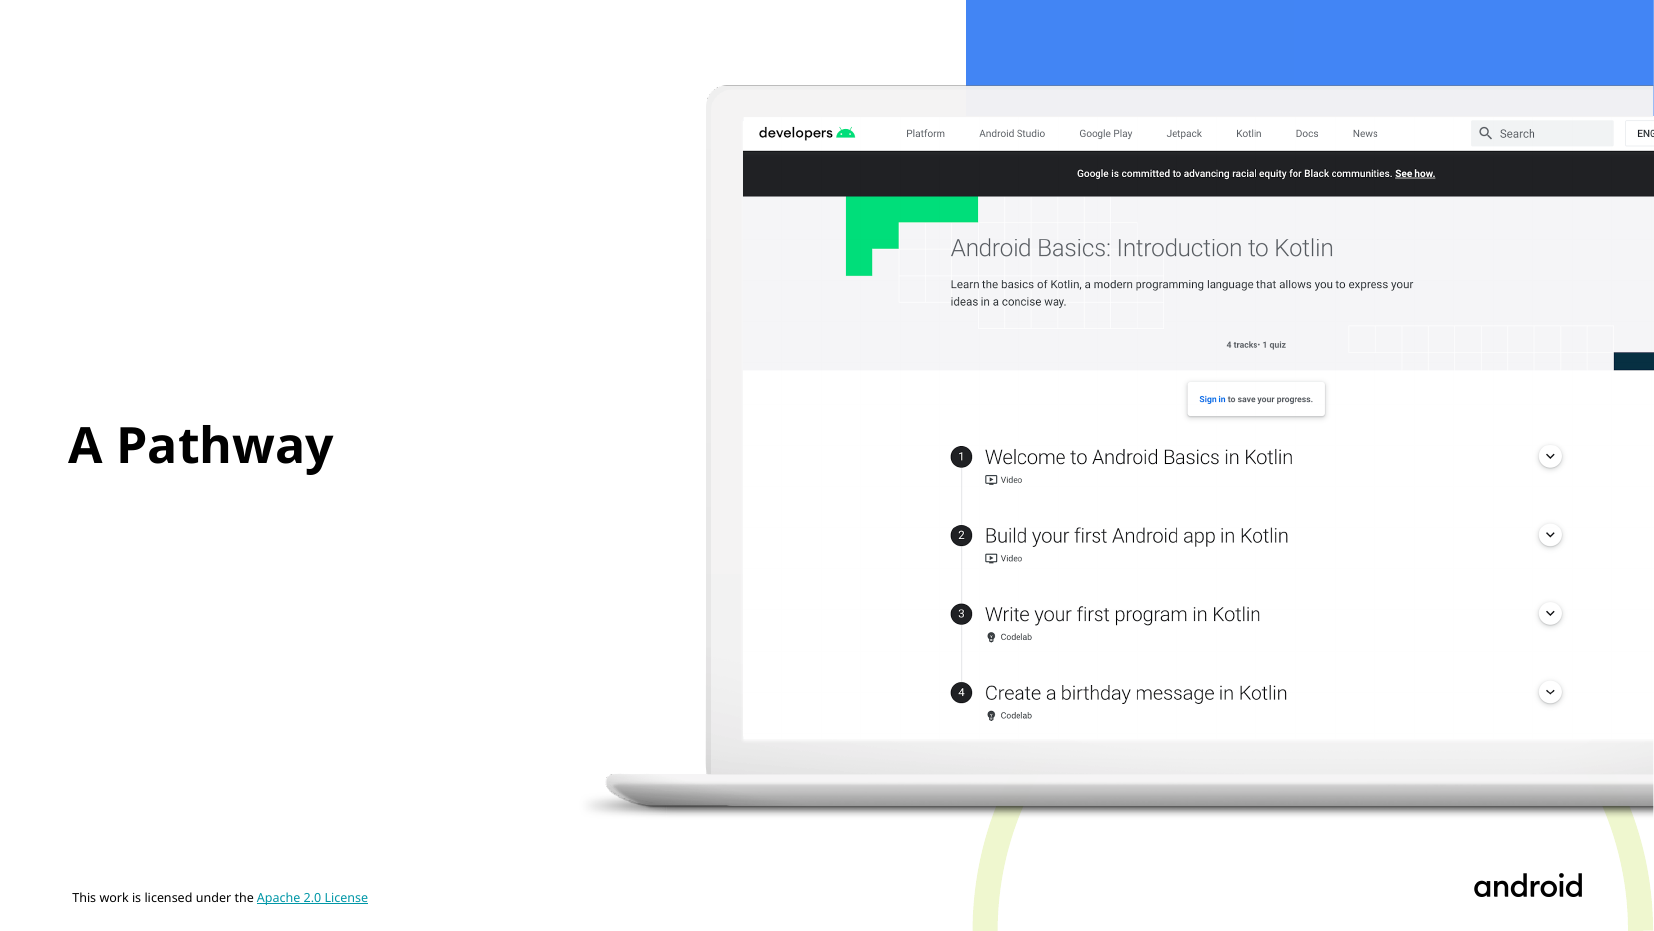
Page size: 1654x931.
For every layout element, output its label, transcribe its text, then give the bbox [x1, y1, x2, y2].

picture [492, 0, 1654, 931]
title A Pathway [53, 398, 492, 532]
